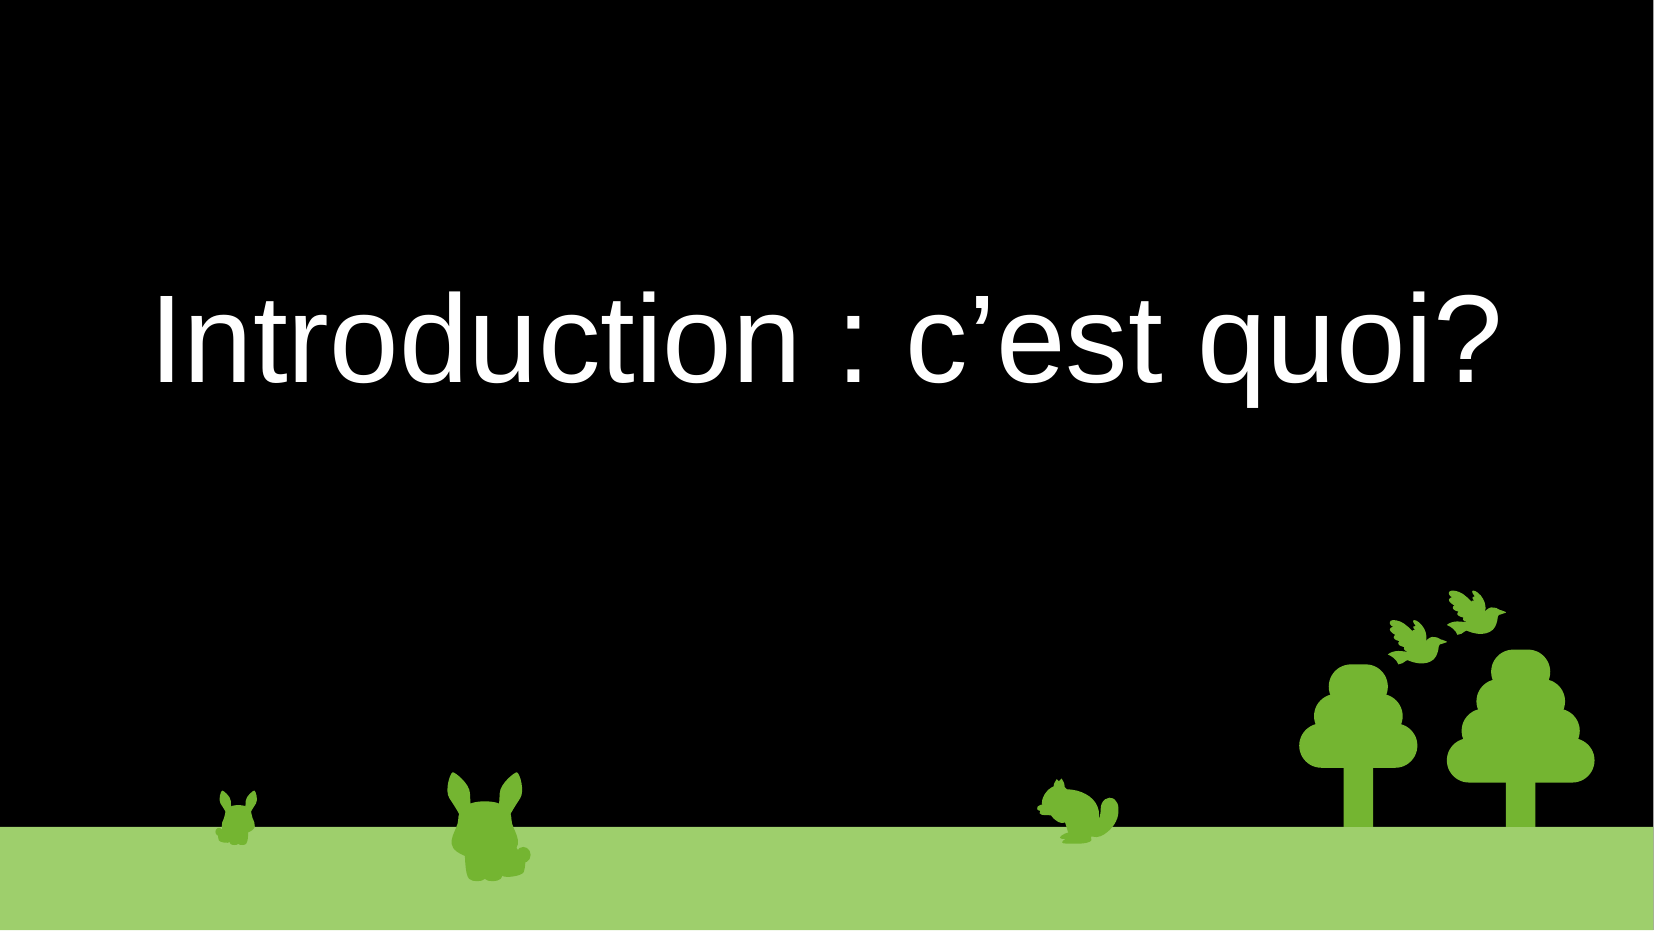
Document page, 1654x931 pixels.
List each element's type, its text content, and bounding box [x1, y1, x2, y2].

title Introduction : c’est quoi? [88, 265, 1565, 414]
